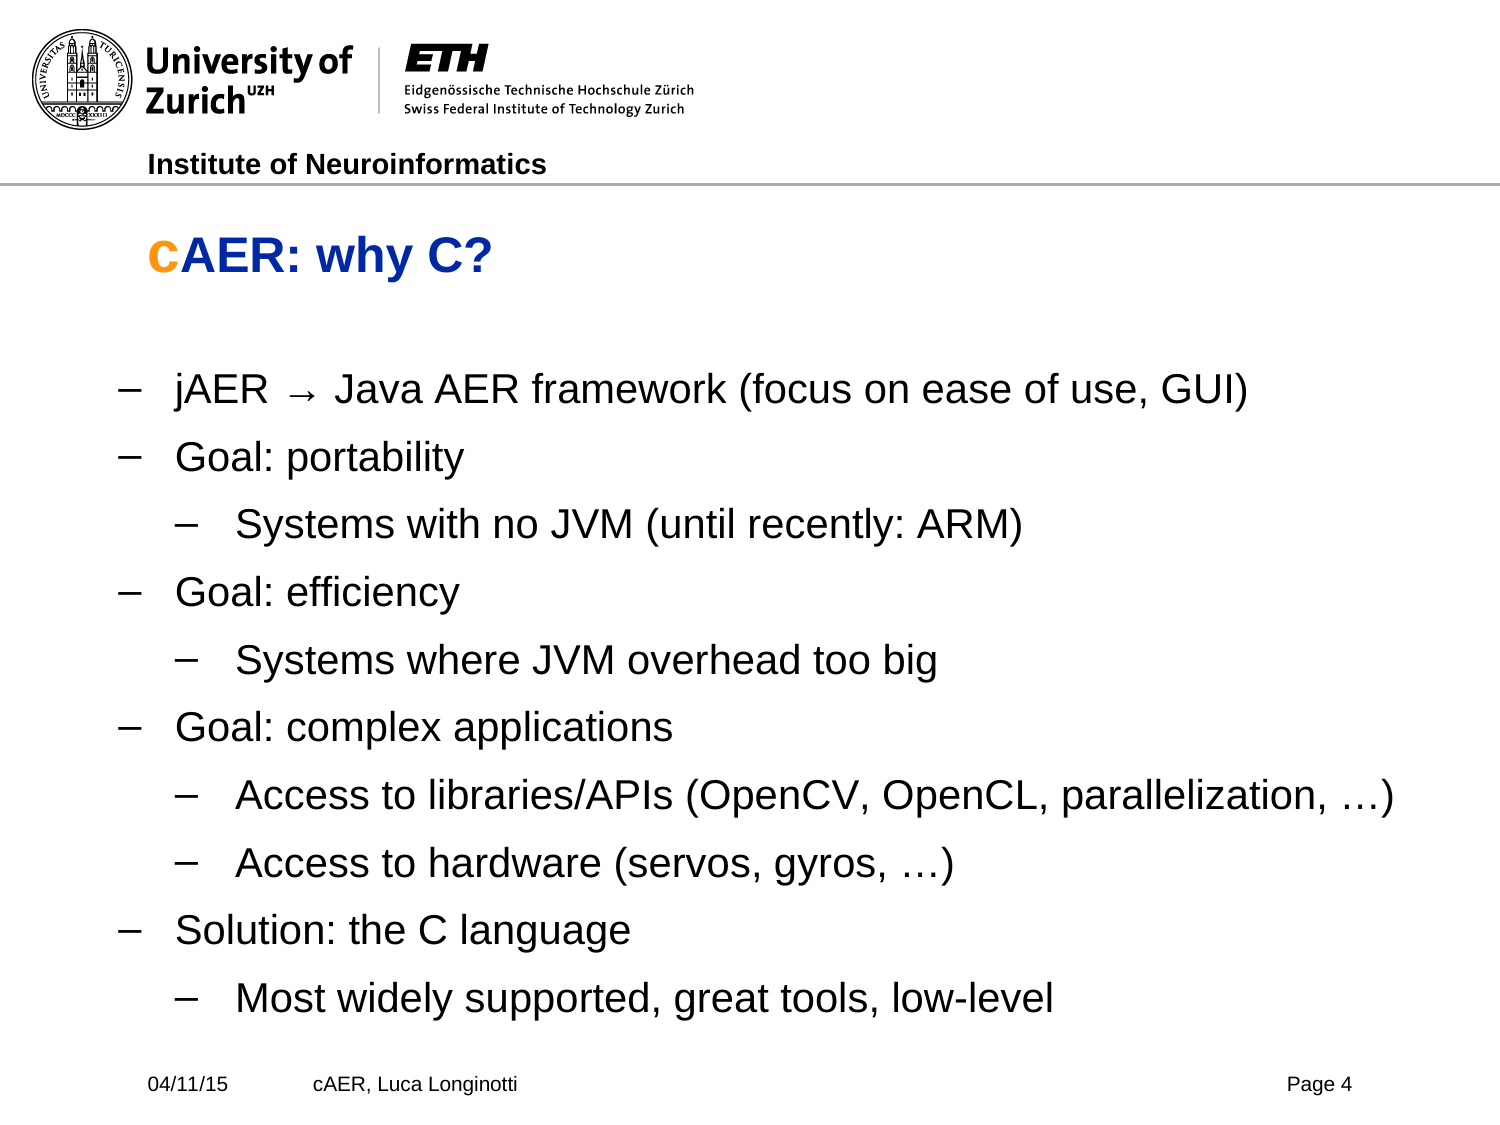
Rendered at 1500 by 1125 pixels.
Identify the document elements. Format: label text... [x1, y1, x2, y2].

list jAER → Java AER framework (focus on ease of use, GUI) Goal: portability Systems with no JVM (until recently: ARM) Goal: efficiency Systems where JVM overhead too big Goal: complex applications Access to libraries/APIs (OpenCV, OpenCL, parallelization, …) Access to hardware (servos, gyros, …) Solution: the C language Most widely supported, great tools, low-level [118, 361, 1418, 1021]
picture [26, 23, 704, 136]
title cAER: why C? [147, 208, 1353, 335]
